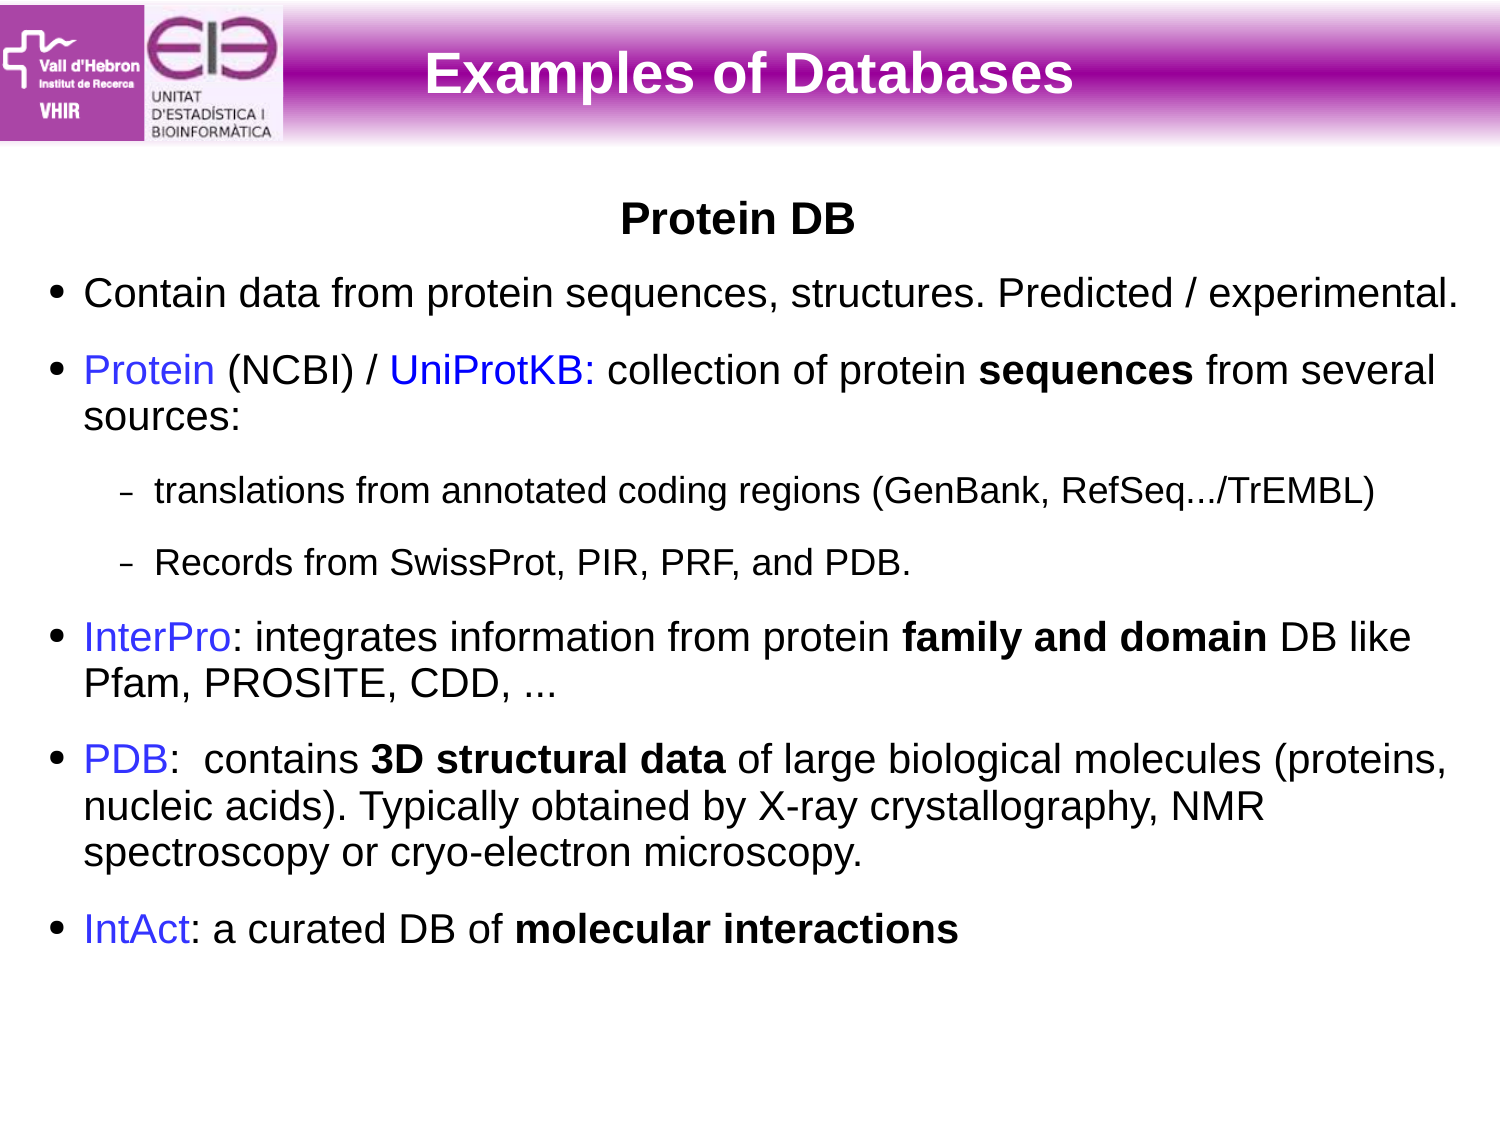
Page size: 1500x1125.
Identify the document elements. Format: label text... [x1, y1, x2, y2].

text_box Examples of Databases [0, 0, 1500, 148]
text_box Protein DB [605, 159, 1006, 262]
picture [0, 5, 284, 141]
text_box Contain data from protein sequences, structures. Predicted / experimental. Protein (NCBI) / UniProtKB: collection of protein sequences from several sources: translations from annotated coding regions (GenBank, RefSeq.../TrEMBL) Records from SwissProt, PIR, PRF, and PDB. InterPro: integrates information from protein family and domain DB like Pfam, PROSITE, CDD, ... PDB: contains 3D structural data of large biological molecules (proteins, nucleic acids). Typically obtained by X-ray crystallography, NMR spectroscopy or cryo-electron microscopy. IntAct: a curated DB of molecular interactions [33, 262, 1489, 967]
